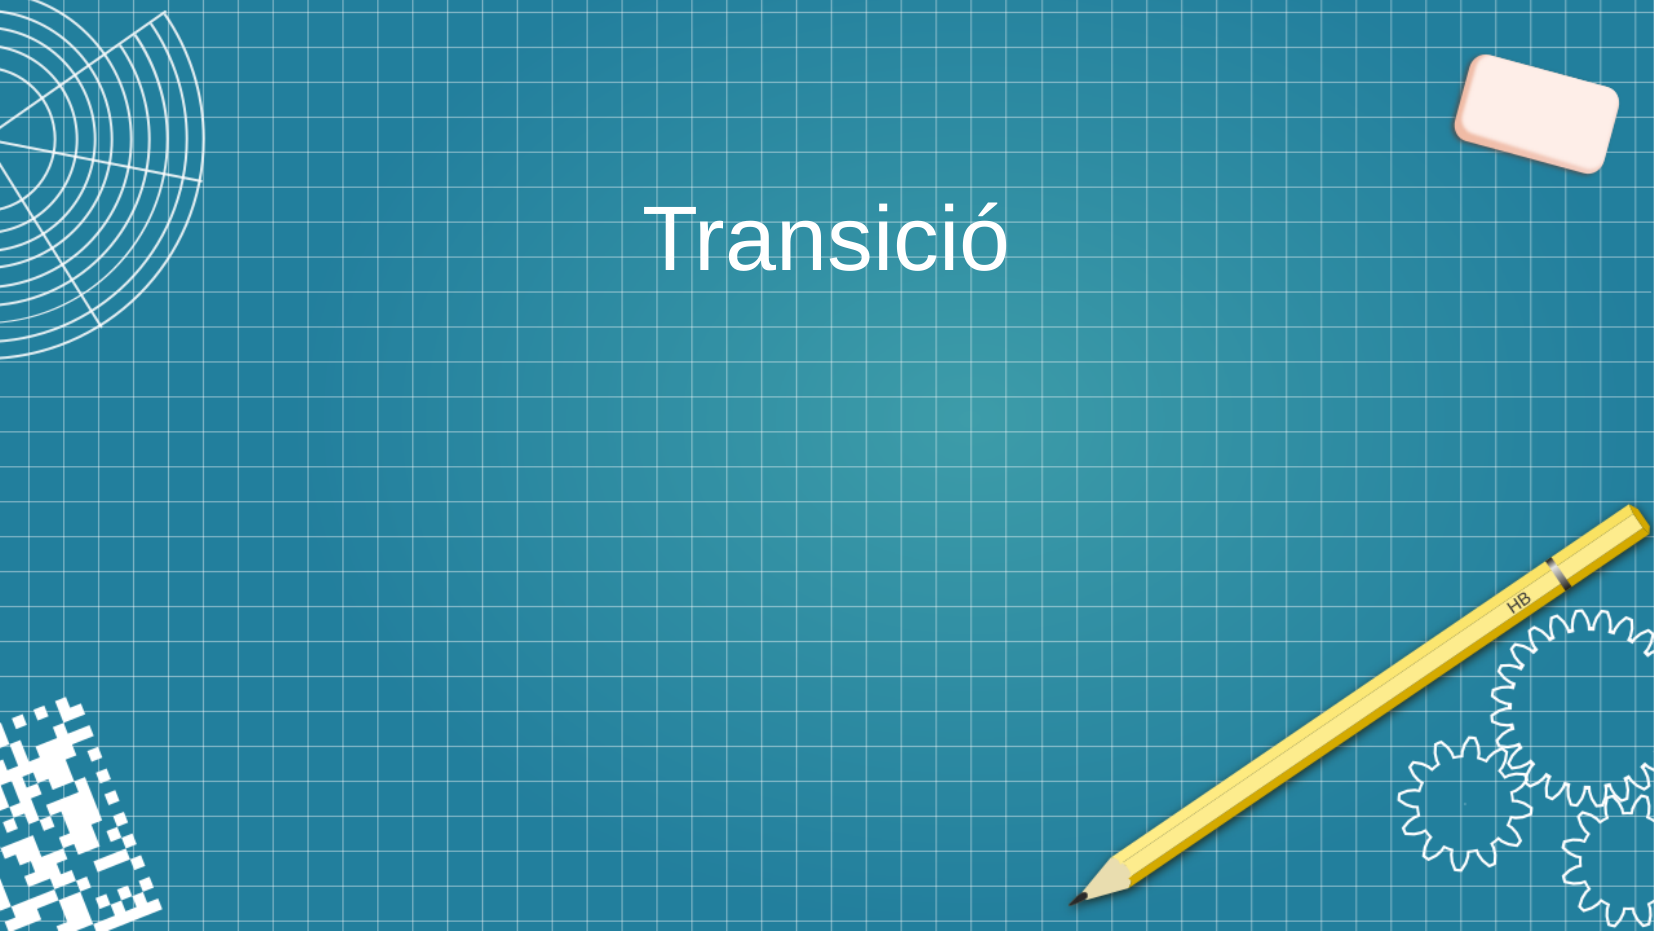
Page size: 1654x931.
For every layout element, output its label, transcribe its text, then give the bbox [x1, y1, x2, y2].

picture [0, 0, 1654, 931]
title Transició [82, 132, 1571, 346]
